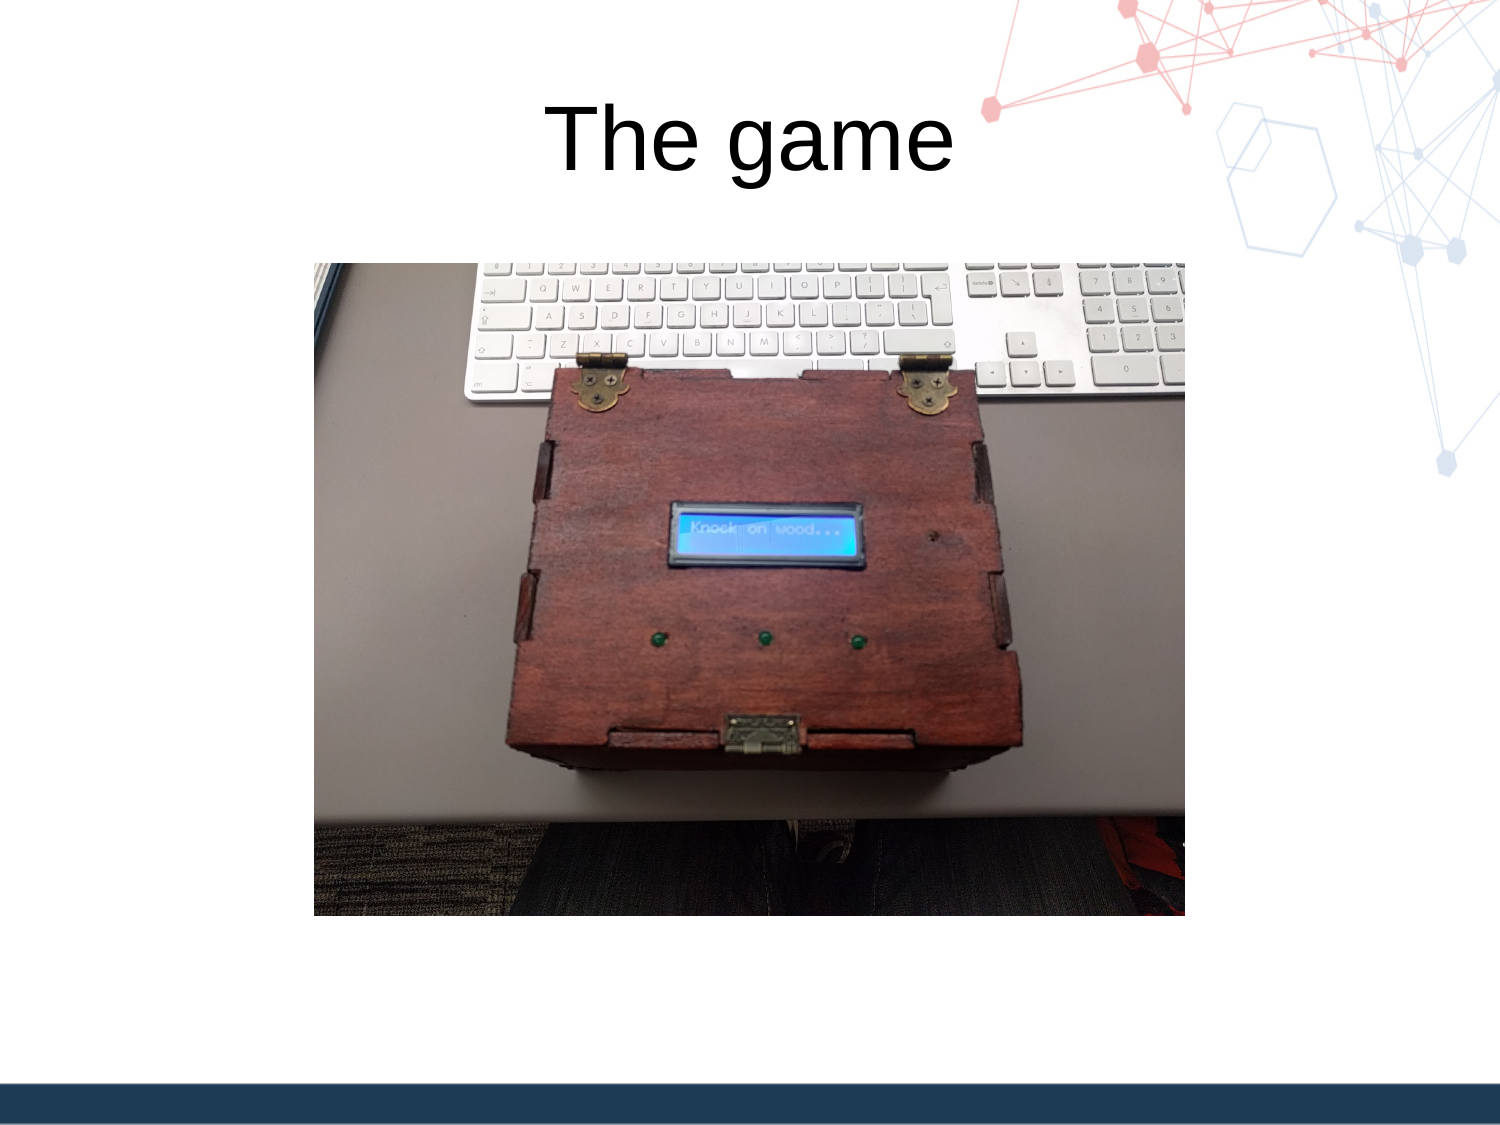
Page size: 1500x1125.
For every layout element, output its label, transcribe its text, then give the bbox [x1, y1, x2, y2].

picture [0, 0, 1500, 1125]
title The game [75, 44, 1425, 233]
